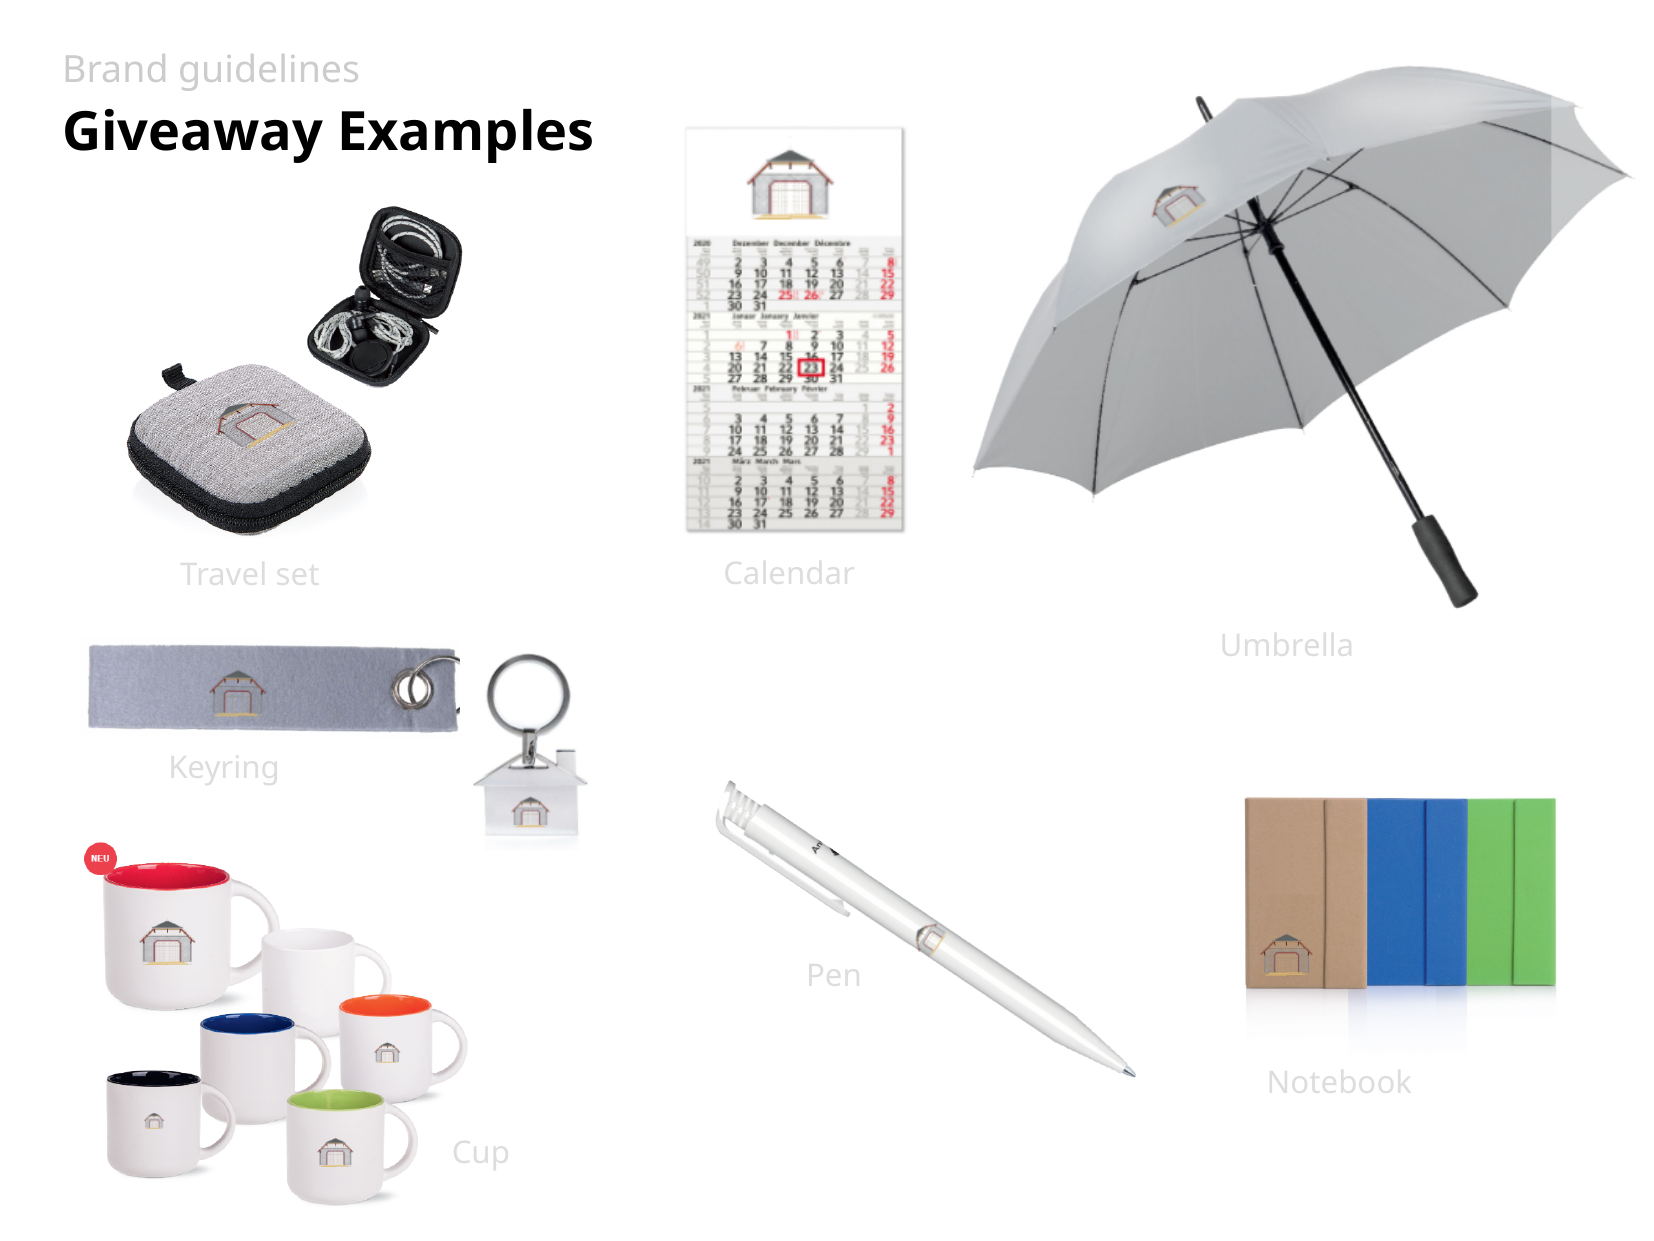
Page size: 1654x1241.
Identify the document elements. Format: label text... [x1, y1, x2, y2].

picture [701, 779, 975, 945]
text_box Travel set [165, 544, 461, 615]
picture [106, 188, 473, 544]
picture [673, 118, 919, 547]
picture [1240, 791, 1560, 1055]
text_box Giveaway Examples [47, 85, 674, 231]
picture [78, 637, 622, 1217]
picture [990, 1016, 1146, 1102]
text_box Umbrella [1204, 615, 1501, 686]
picture [967, 23, 1642, 634]
text_box Notebook [1251, 1052, 1548, 1123]
text_box Cup [437, 1123, 733, 1193]
text_box Calendar [708, 543, 1004, 614]
text_box Pen [791, 945, 1087, 1016]
text_box Keyring [153, 737, 449, 807]
text_box Brand guidelines [47, 34, 508, 85]
